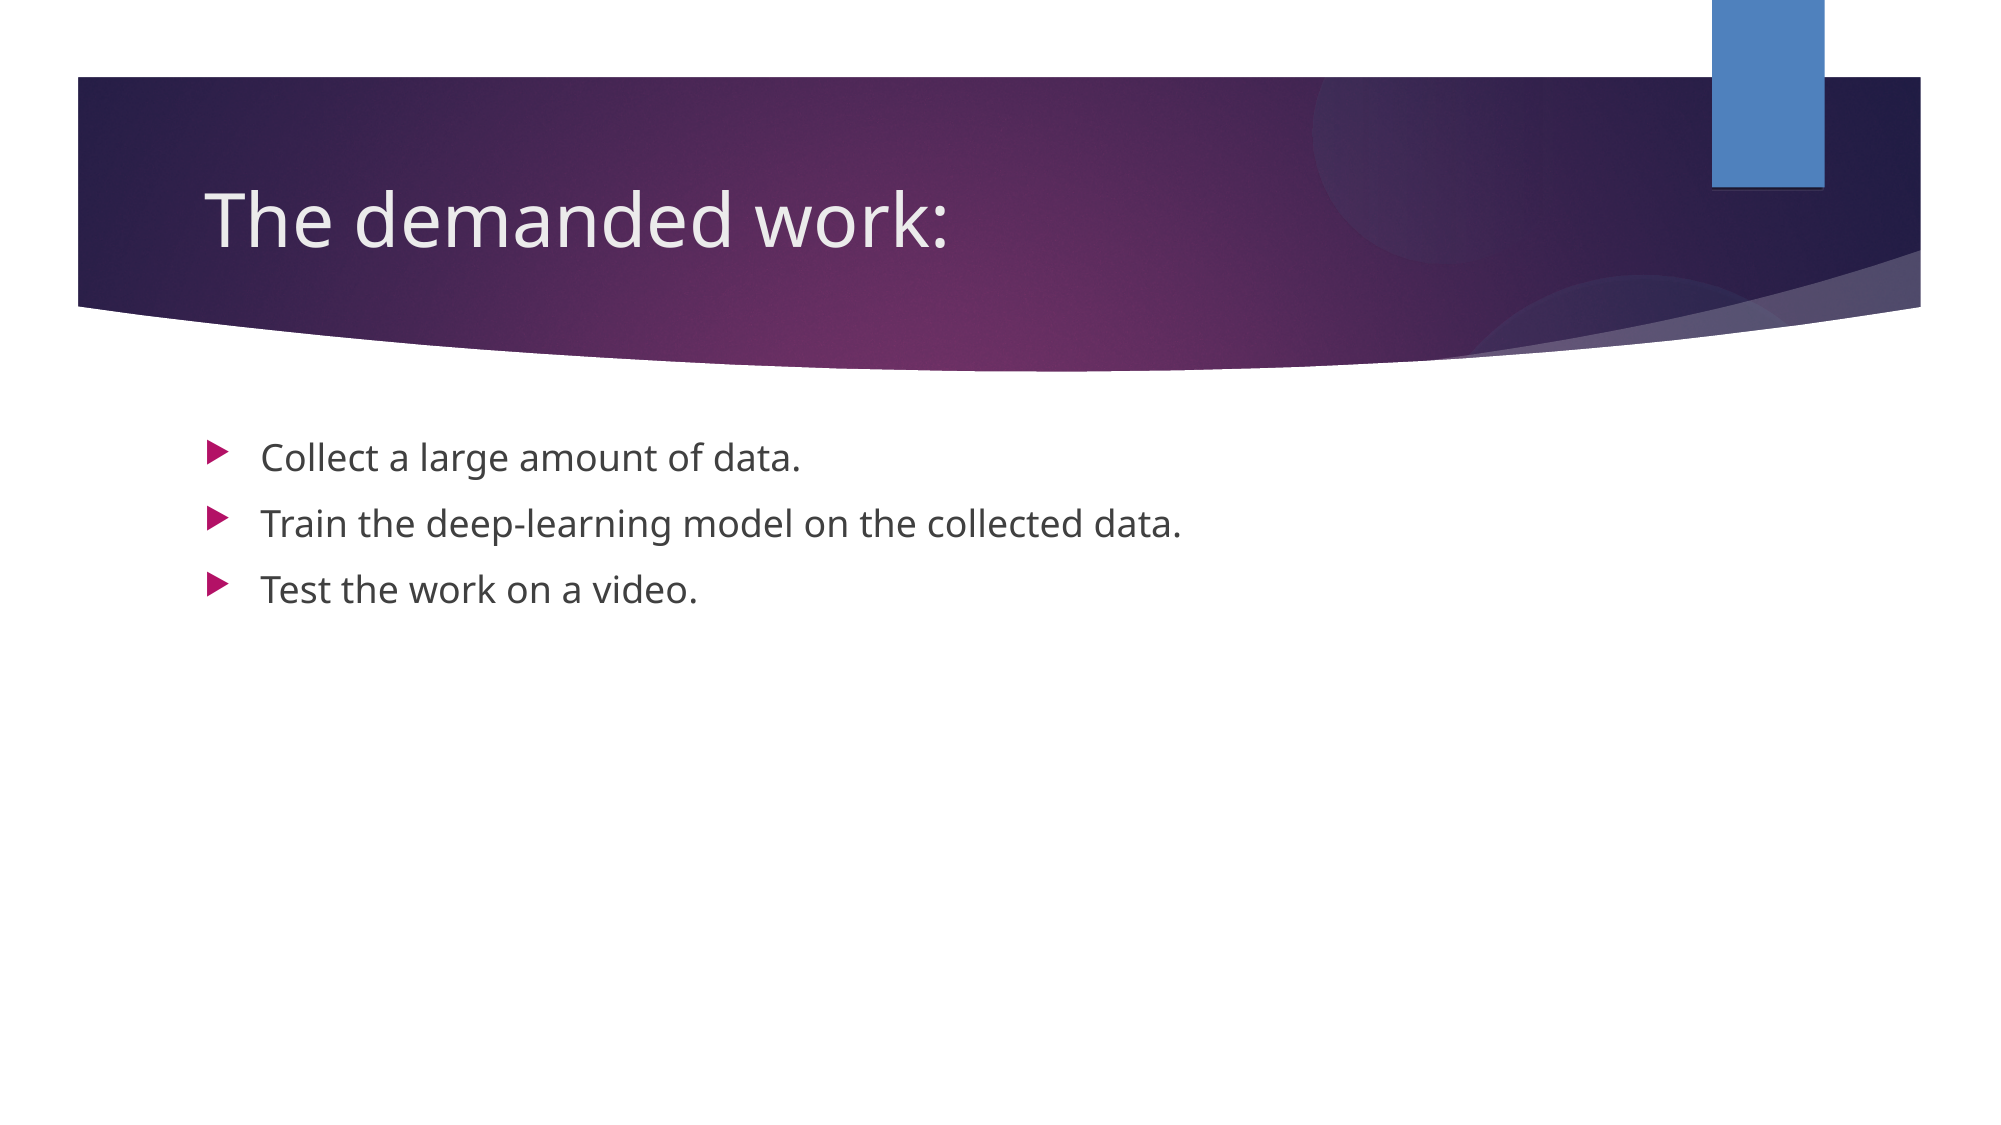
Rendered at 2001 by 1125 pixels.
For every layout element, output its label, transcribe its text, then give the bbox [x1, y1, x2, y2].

picture [79, 78, 1920, 371]
text_box Collect a large amount of data. Train the deep-learning model on the collected data. Test the work on a video. [189, 427, 1638, 988]
text_box The demanded work: [189, 159, 1627, 276]
